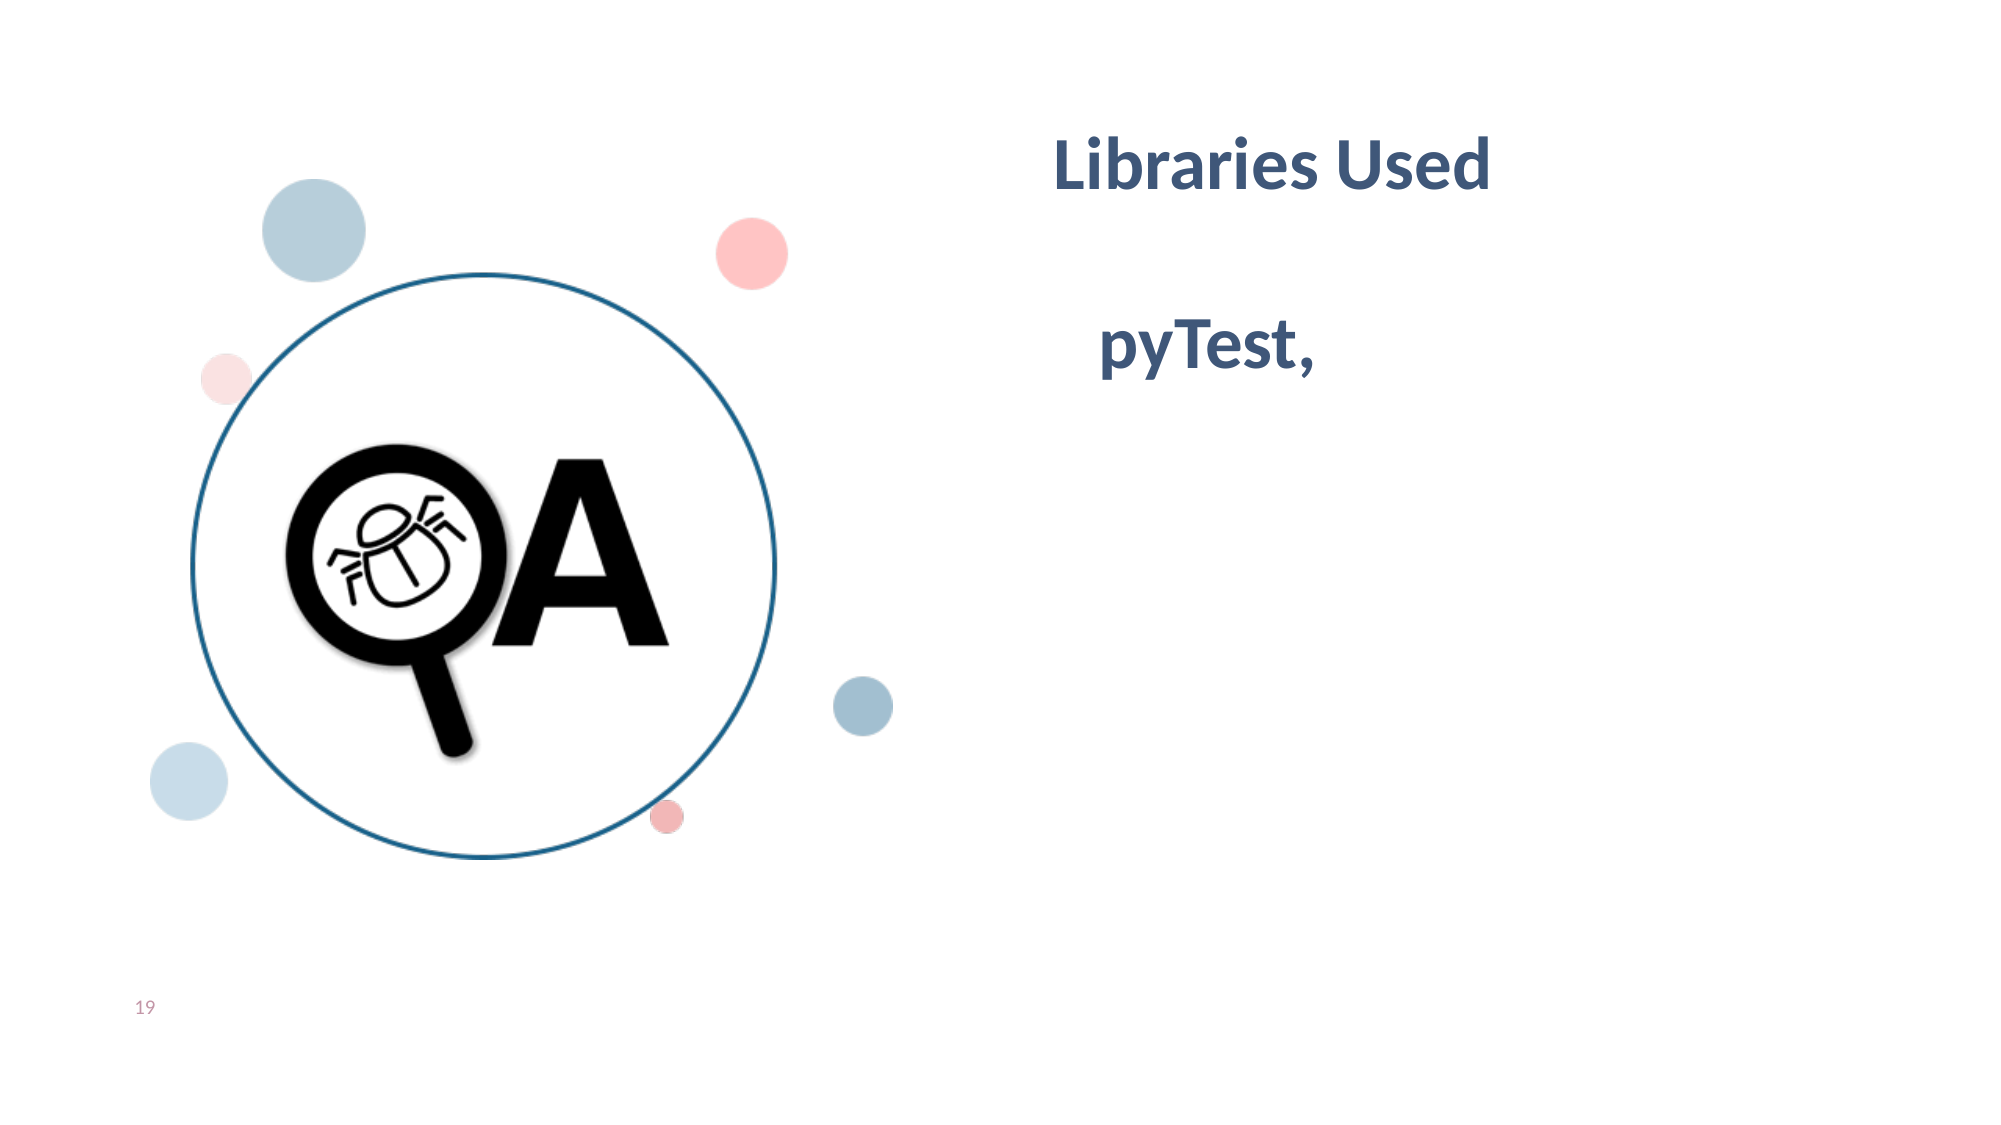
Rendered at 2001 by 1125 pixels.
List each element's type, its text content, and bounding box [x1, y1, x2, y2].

title pyTest, [1093, 299, 1846, 389]
picture [150, 179, 893, 860]
text_box [105, 993, 170, 1033]
title Libraries Used [1048, 121, 1801, 211]
